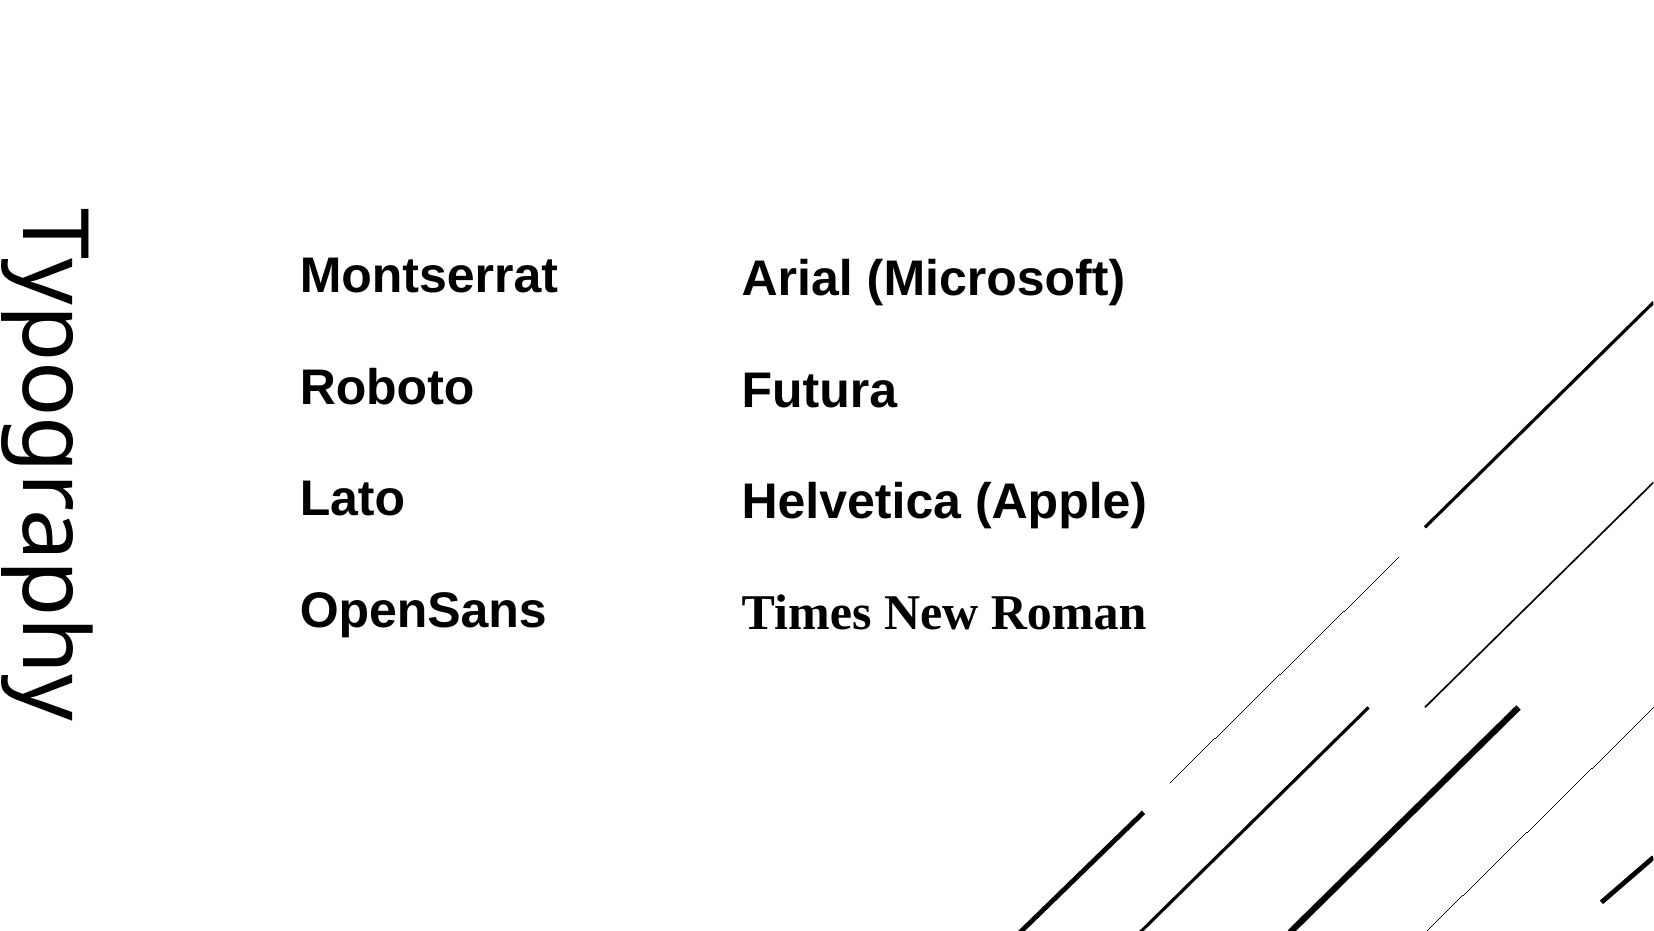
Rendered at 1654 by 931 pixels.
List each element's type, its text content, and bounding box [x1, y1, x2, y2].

title Typography [0, 0, 138, 931]
text_box Montserrat Roboto Lato OpenSans [285, 240, 796, 785]
text_box Arial (Microsoft) Futura Helvetica (Apple) Times New Roman [726, 243, 1237, 844]
